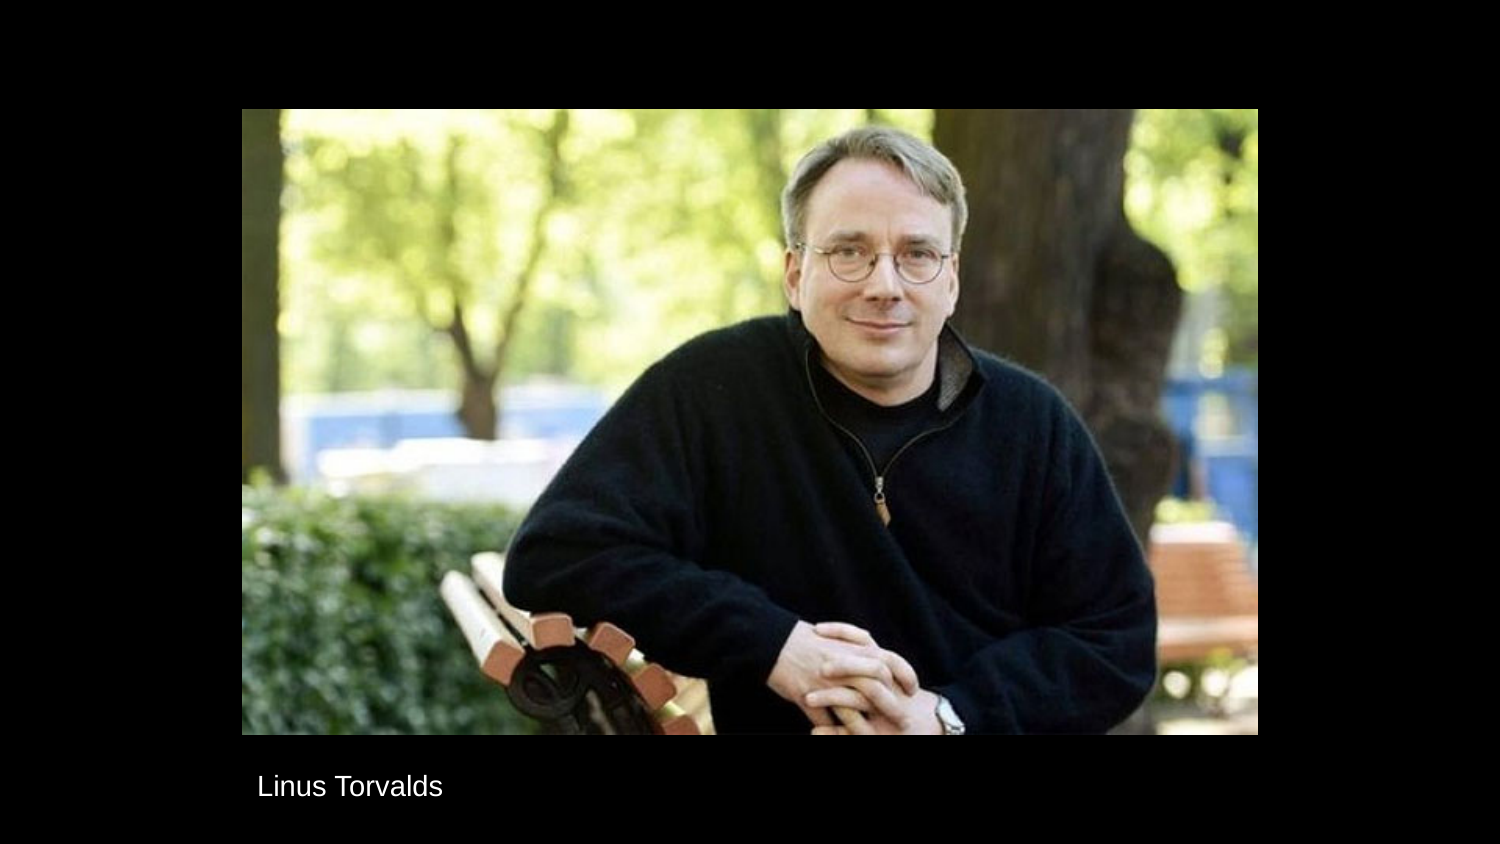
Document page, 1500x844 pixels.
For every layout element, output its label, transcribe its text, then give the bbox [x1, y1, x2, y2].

text_box [242, 109, 1258, 735]
text_box Linus Torvalds [242, 748, 768, 805]
